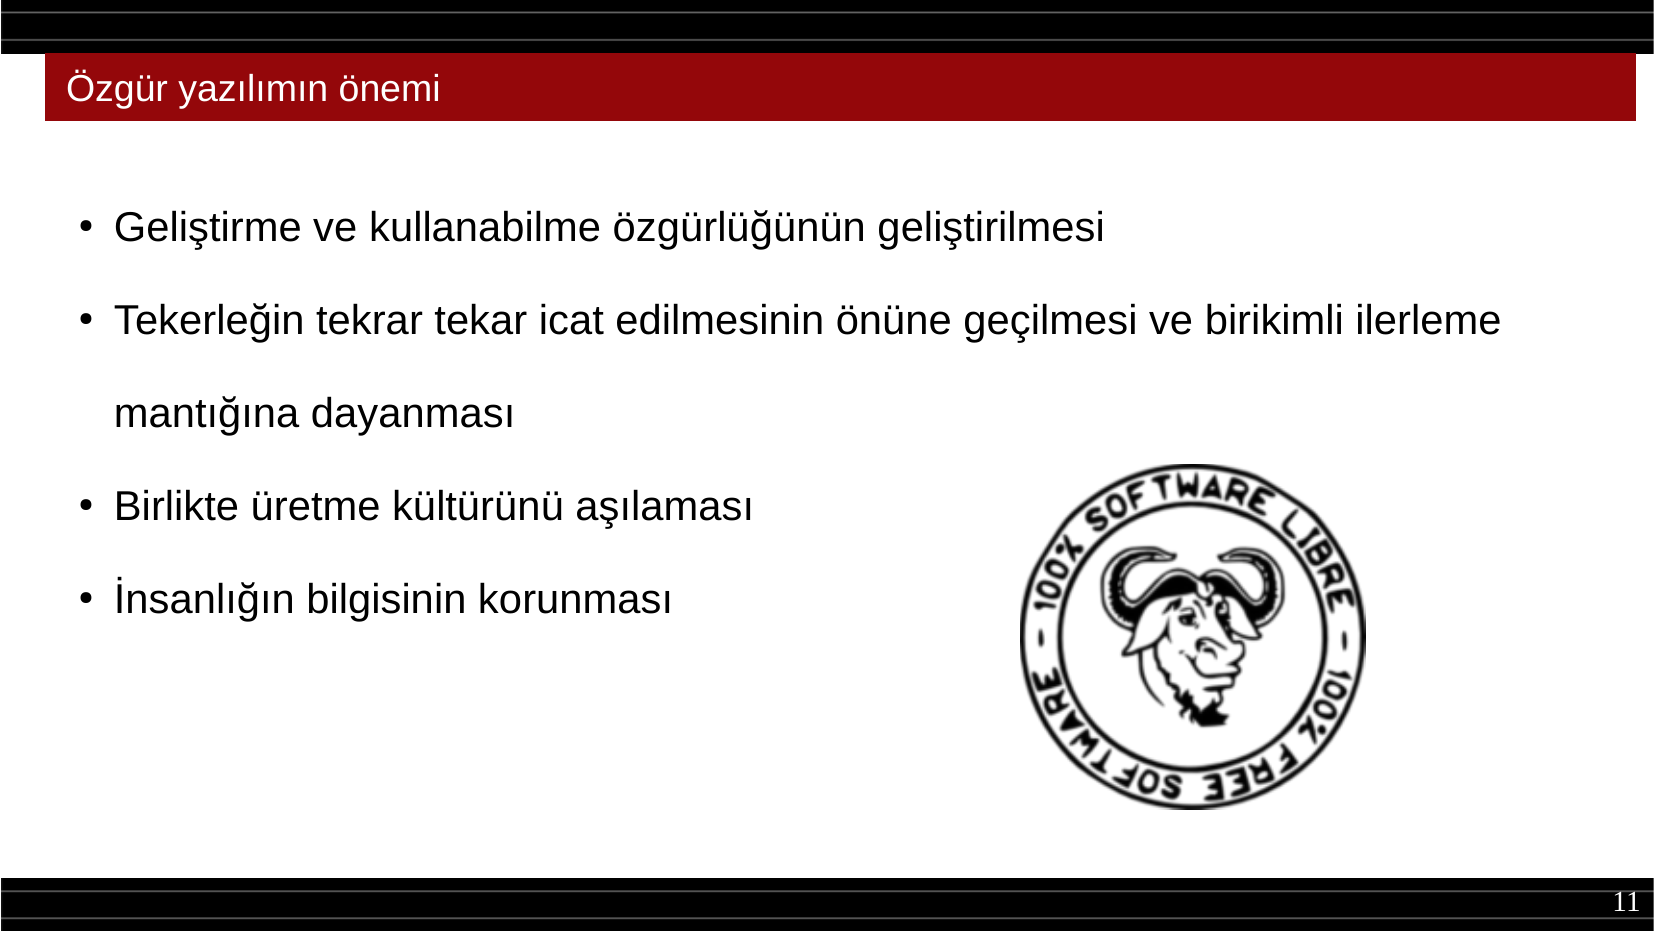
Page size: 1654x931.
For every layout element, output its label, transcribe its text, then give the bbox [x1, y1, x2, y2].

picture [1, 878, 1654, 931]
picture [1020, 464, 1366, 811]
text_box Geliştirme ve kullanabilme özgürlüğünün geliştirilmesi Tekerleğin tekrar tekar icat edilmesinin önüne geçilmesi ve birikimli ilerleme mantığına dayanması Birlikte üretme kültürünü aşılaması İnsanlığın bilgisinin korunması [63, 150, 1579, 630]
picture [1, 0, 1654, 54]
text_box Özgür yazılımın önemi [51, 60, 1312, 117]
